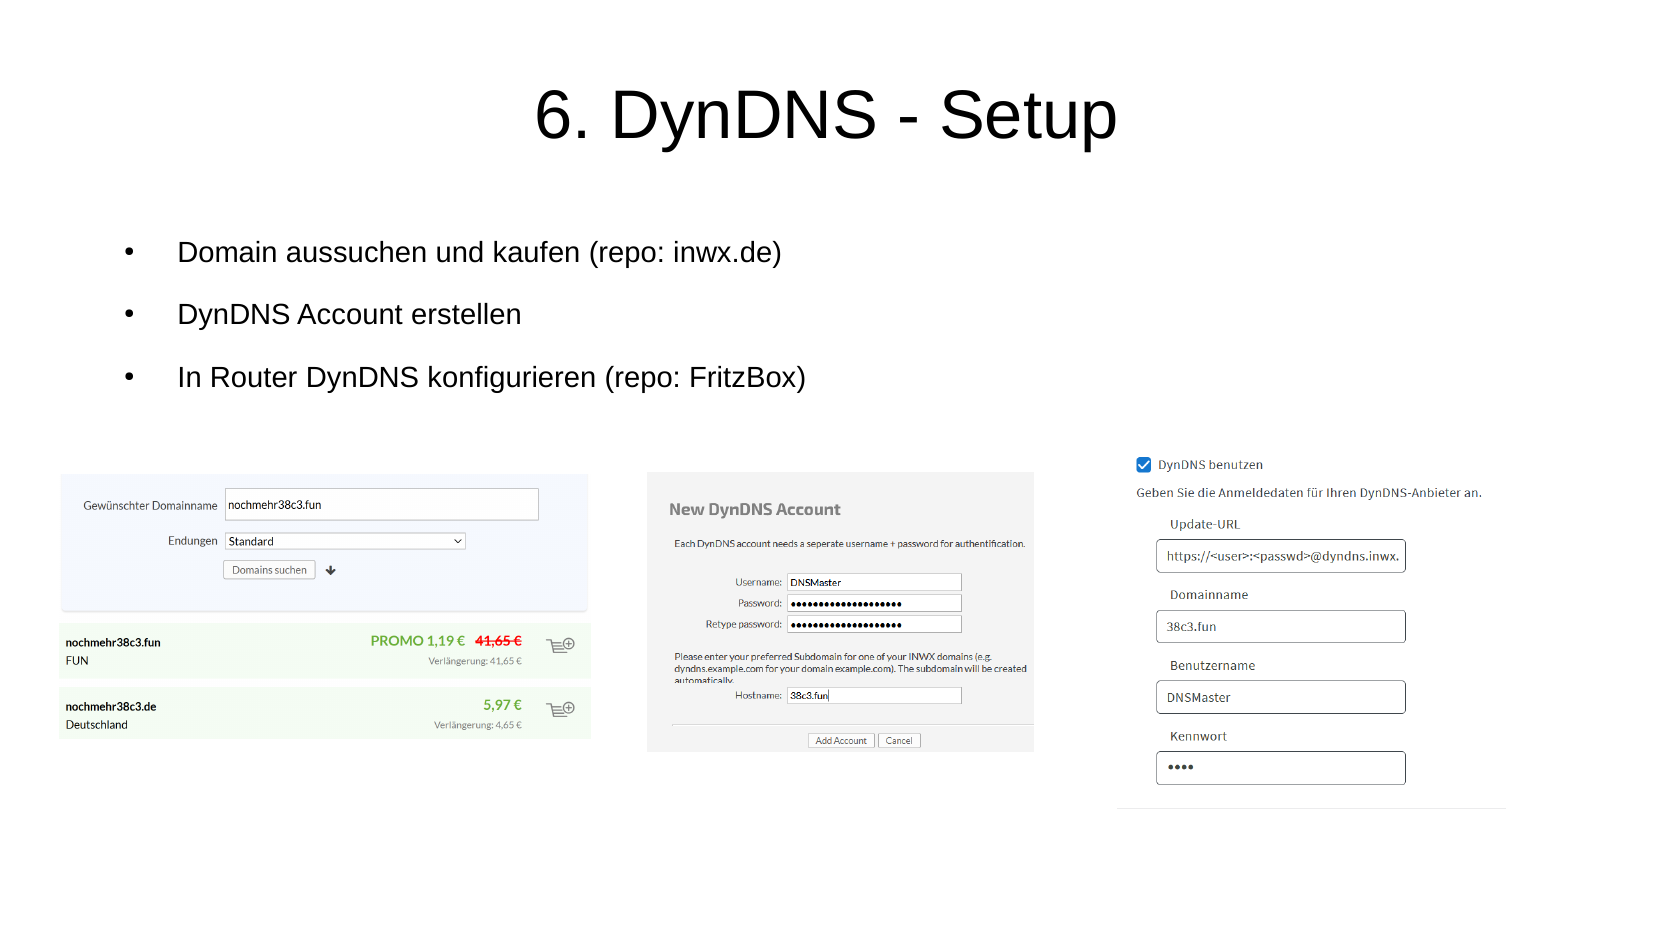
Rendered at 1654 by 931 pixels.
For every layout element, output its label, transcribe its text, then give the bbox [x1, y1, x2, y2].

picture [647, 472, 1034, 752]
list Domain aussuchen und kaufen (repo: inwx.de) DynDNS Account erstellen In Router DynDNS konfigurieren (repo: FritzBox) [106, 236, 1595, 905]
title 6. DynDNS - Setup [82, 37, 1571, 193]
picture [1117, 442, 1506, 809]
picture [59, 474, 591, 739]
